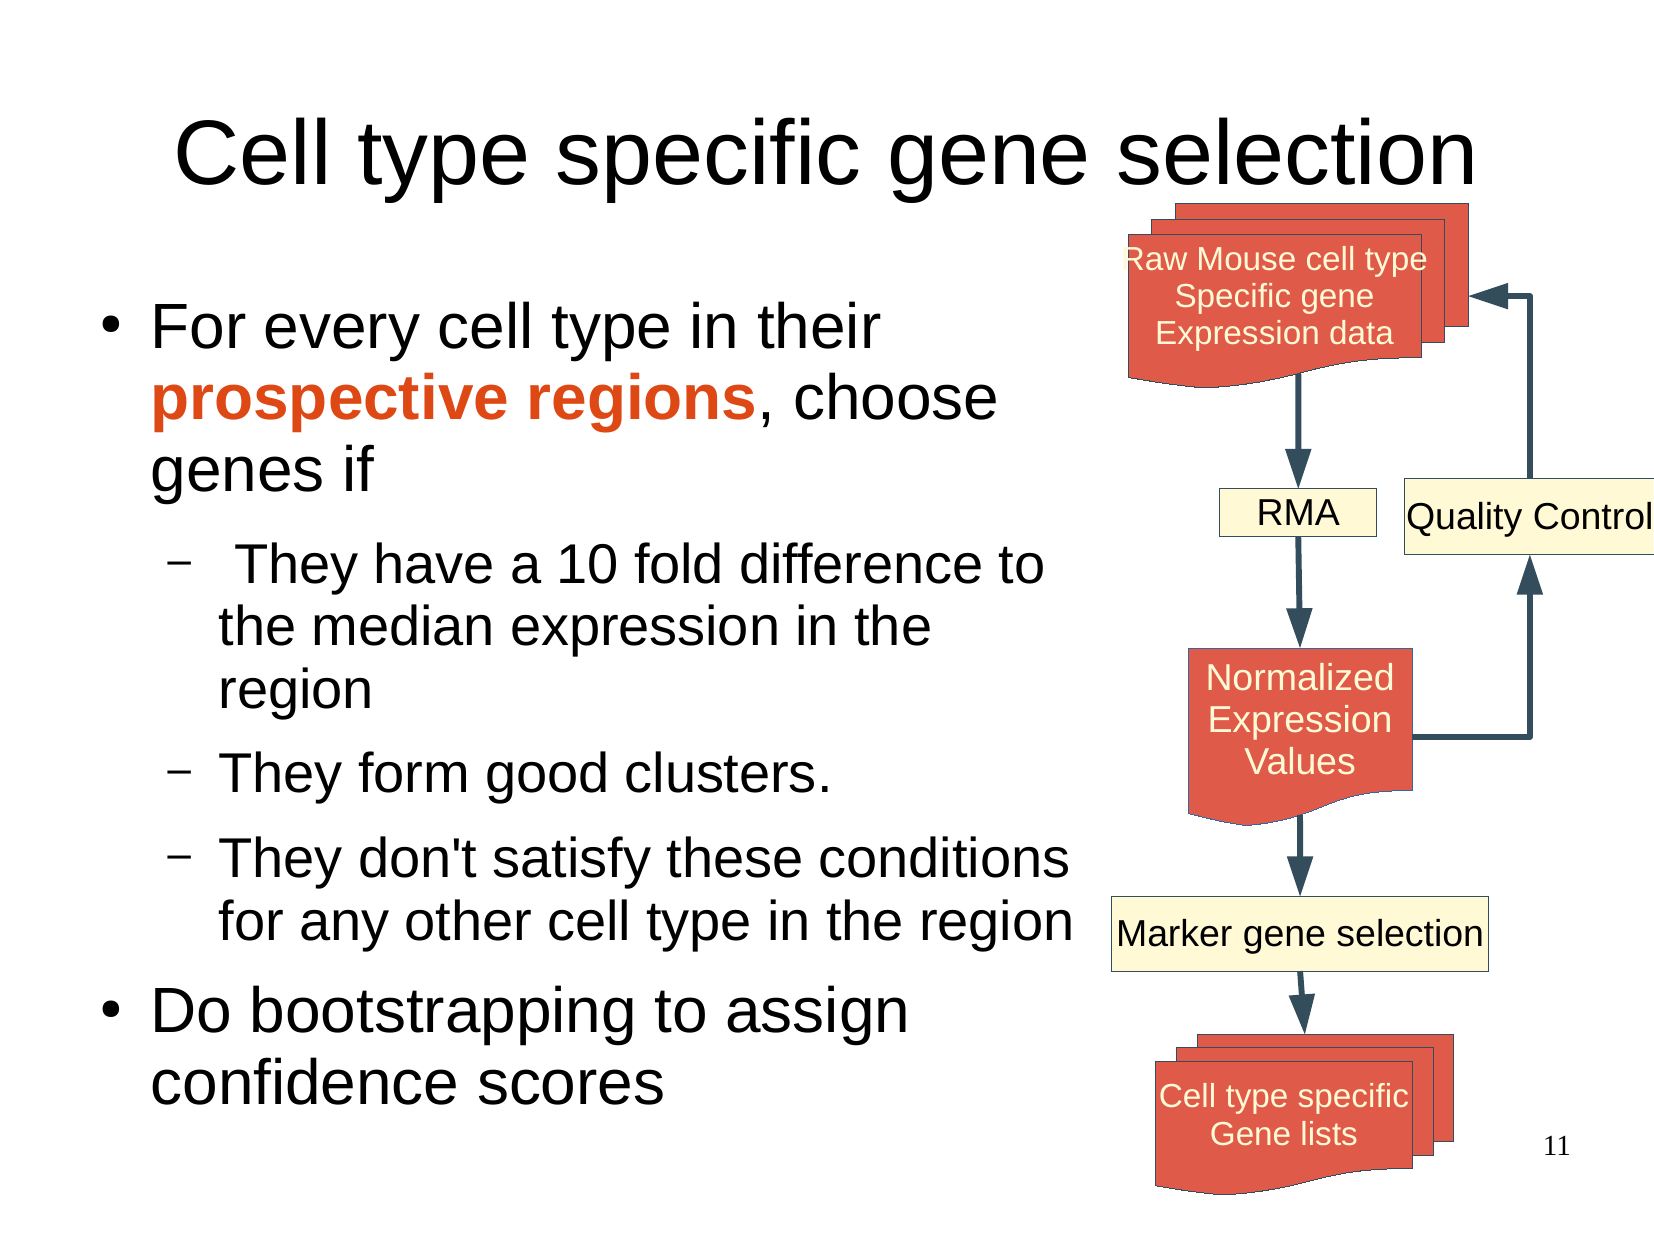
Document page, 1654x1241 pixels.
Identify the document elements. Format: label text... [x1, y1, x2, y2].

text_box Cell type specific Gene lists [1155, 1034, 1454, 1195]
text_box Raw Mouse cell type Specific gene Expression data [1128, 203, 1469, 388]
text_box RMA [1219, 488, 1377, 537]
text_box Marker gene selection [1111, 896, 1489, 972]
text_box Quality Control [1404, 478, 1654, 555]
title Cell type specific gene selection [82, 49, 1571, 257]
list For every cell type in their prospective regions, choose genes if They have a 10 fold difference to the median expression in the region They form good clusters. They don't satisfy these conditions for any other cell type in the region Do bootstrapping to assign confidence scores [82, 290, 1078, 1173]
text_box Normalized Expression Values [1188, 648, 1413, 826]
